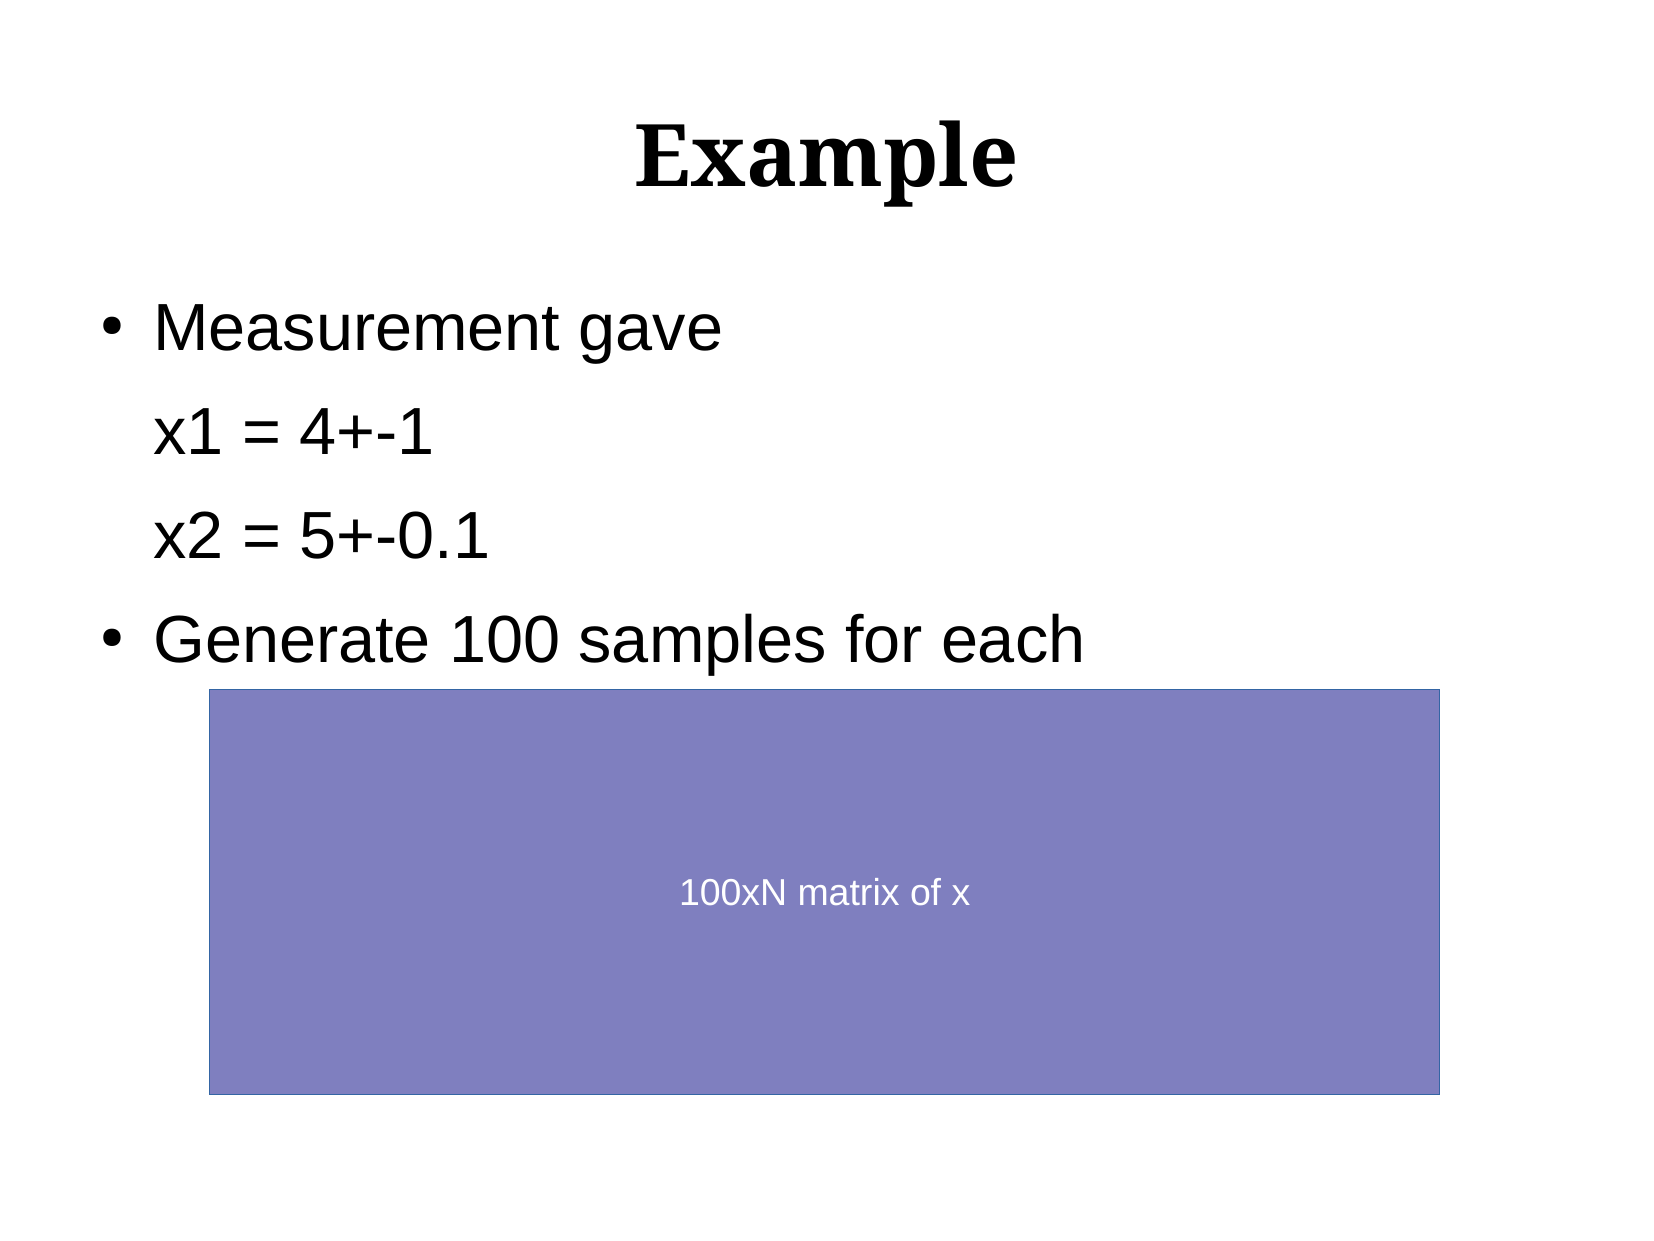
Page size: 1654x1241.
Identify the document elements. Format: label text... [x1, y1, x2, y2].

title Example [82, 49, 1571, 257]
list Measurement gave x1 = 4+-1 x2 = 5+-0.1 Generate 100 samples for each [82, 290, 1571, 1010]
text_box 100xN matrix of x [209, 689, 1440, 1095]
